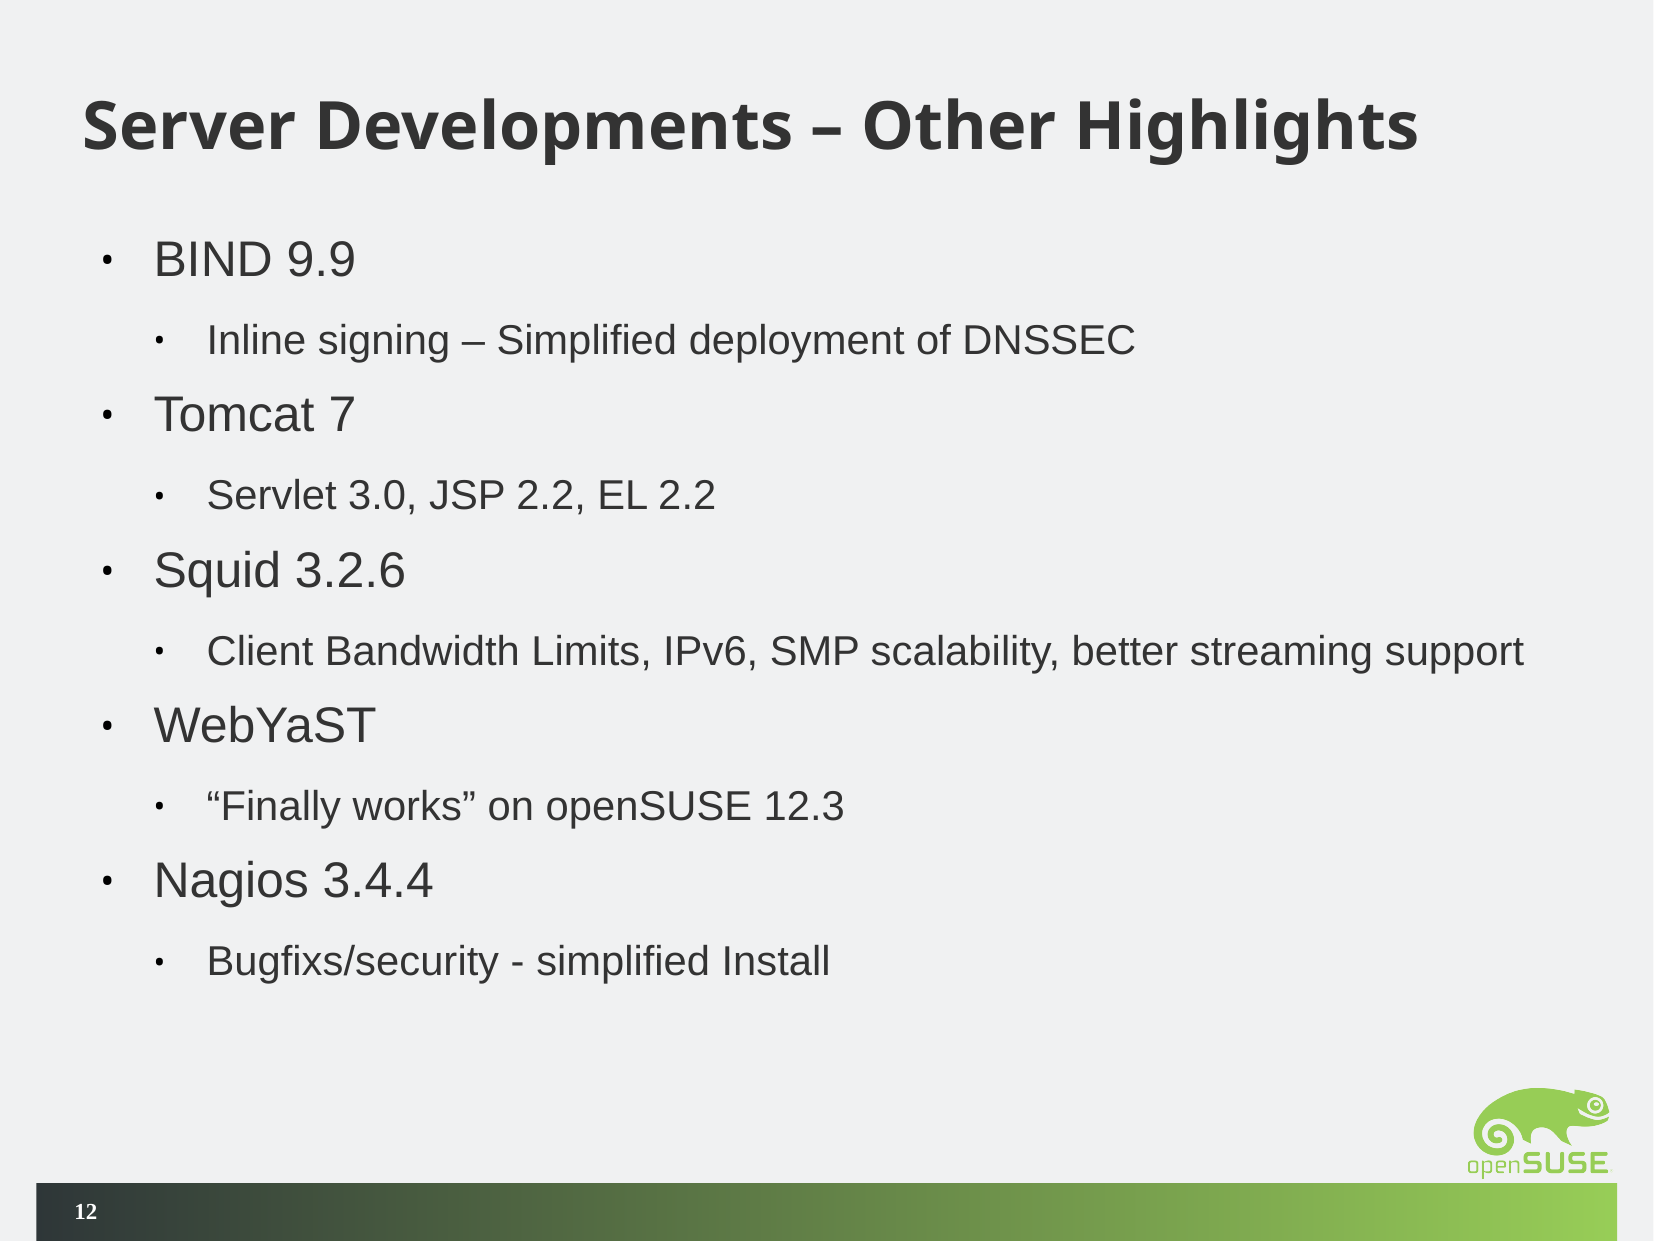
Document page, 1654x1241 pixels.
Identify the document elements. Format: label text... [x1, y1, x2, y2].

picture [0, 0, 1654, 1241]
title Server Developments – Other Highlights [82, 49, 1571, 198]
list BIND 9.9 Inline signing – Simplified deployment of DNSSEC Tomcat 7 Servlet 3.0, JSP 2.2, EL 2.2 Squid 3.2.6 Client Bandwidth Limits, IPv6, SMP scalability, better streaming support WebYaST “Finally works” on openSUSE 12.3 Nagios 3.4.4 Bugfixs/security - simplified Install [82, 231, 1571, 1072]
